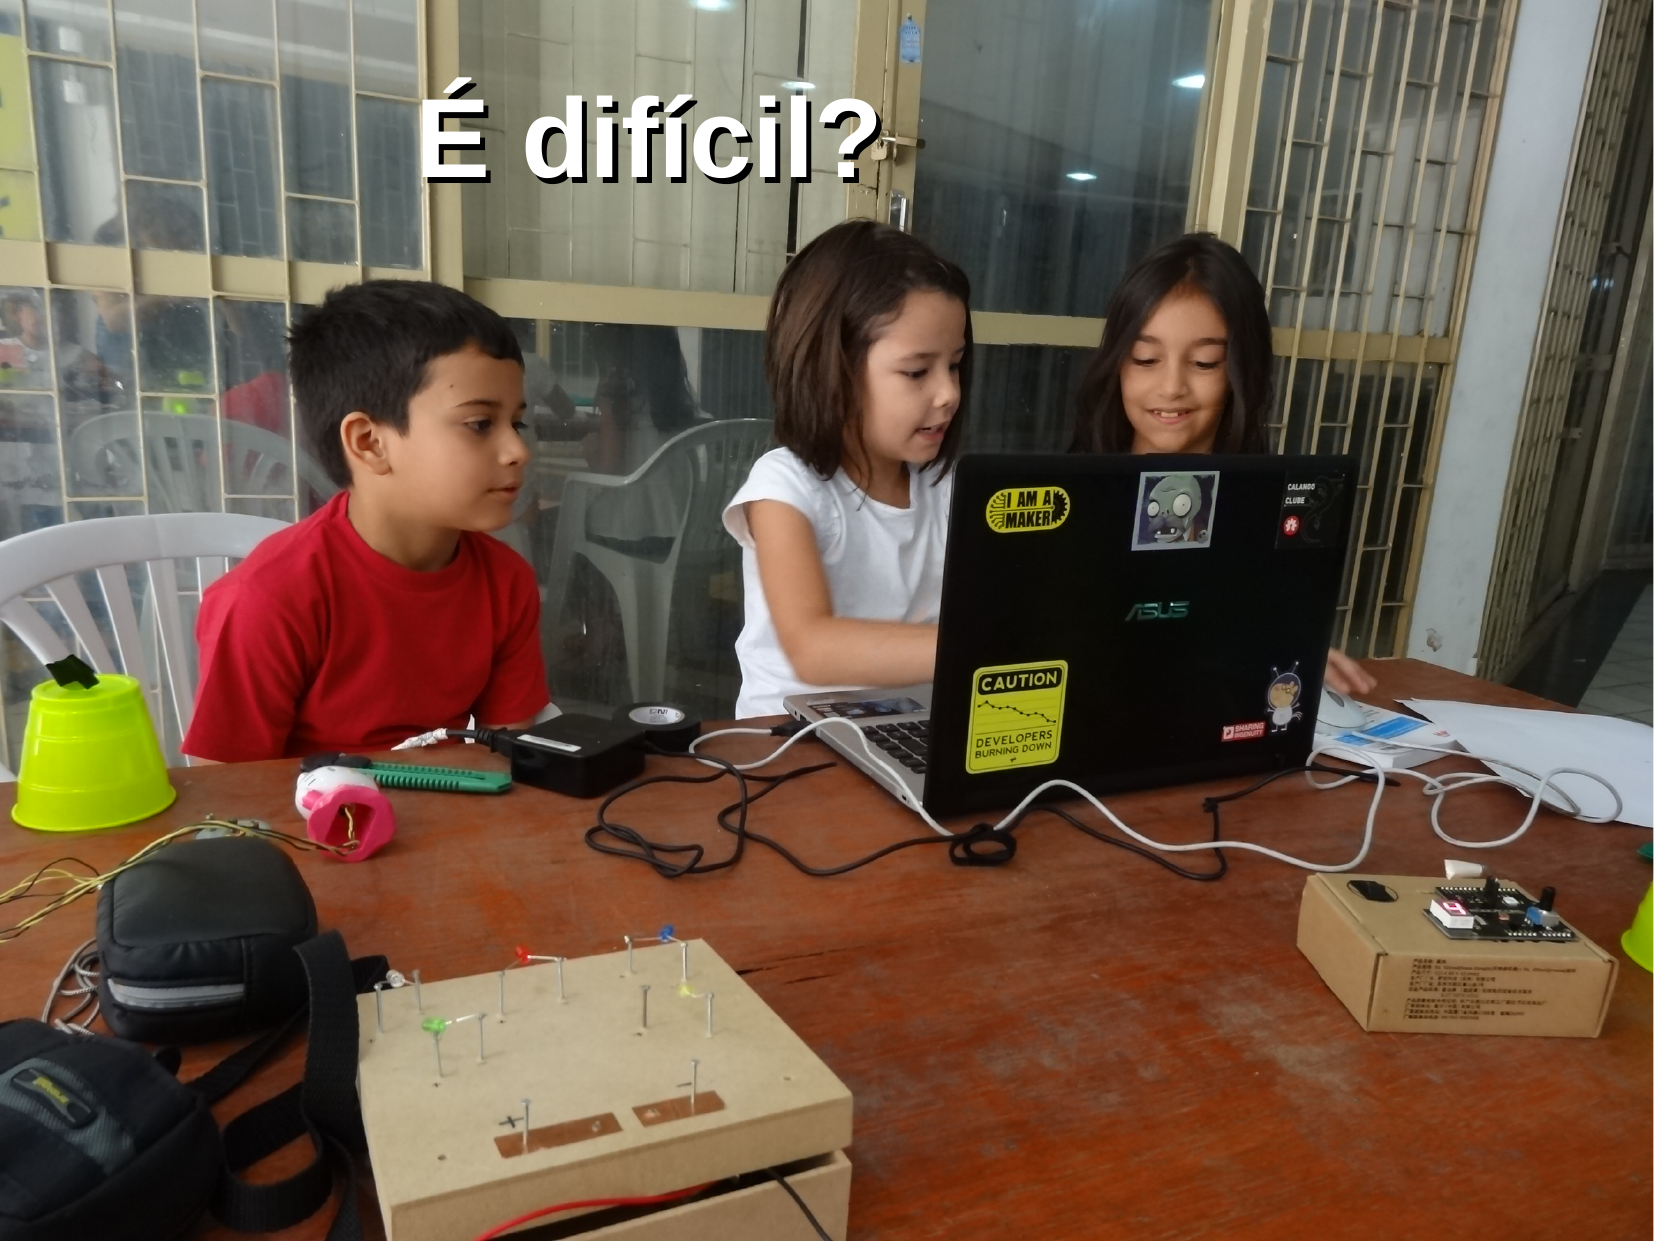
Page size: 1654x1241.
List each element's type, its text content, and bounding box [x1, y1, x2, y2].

title É difícil? [0, 35, 1394, 243]
picture [0, 0, 1654, 1241]
